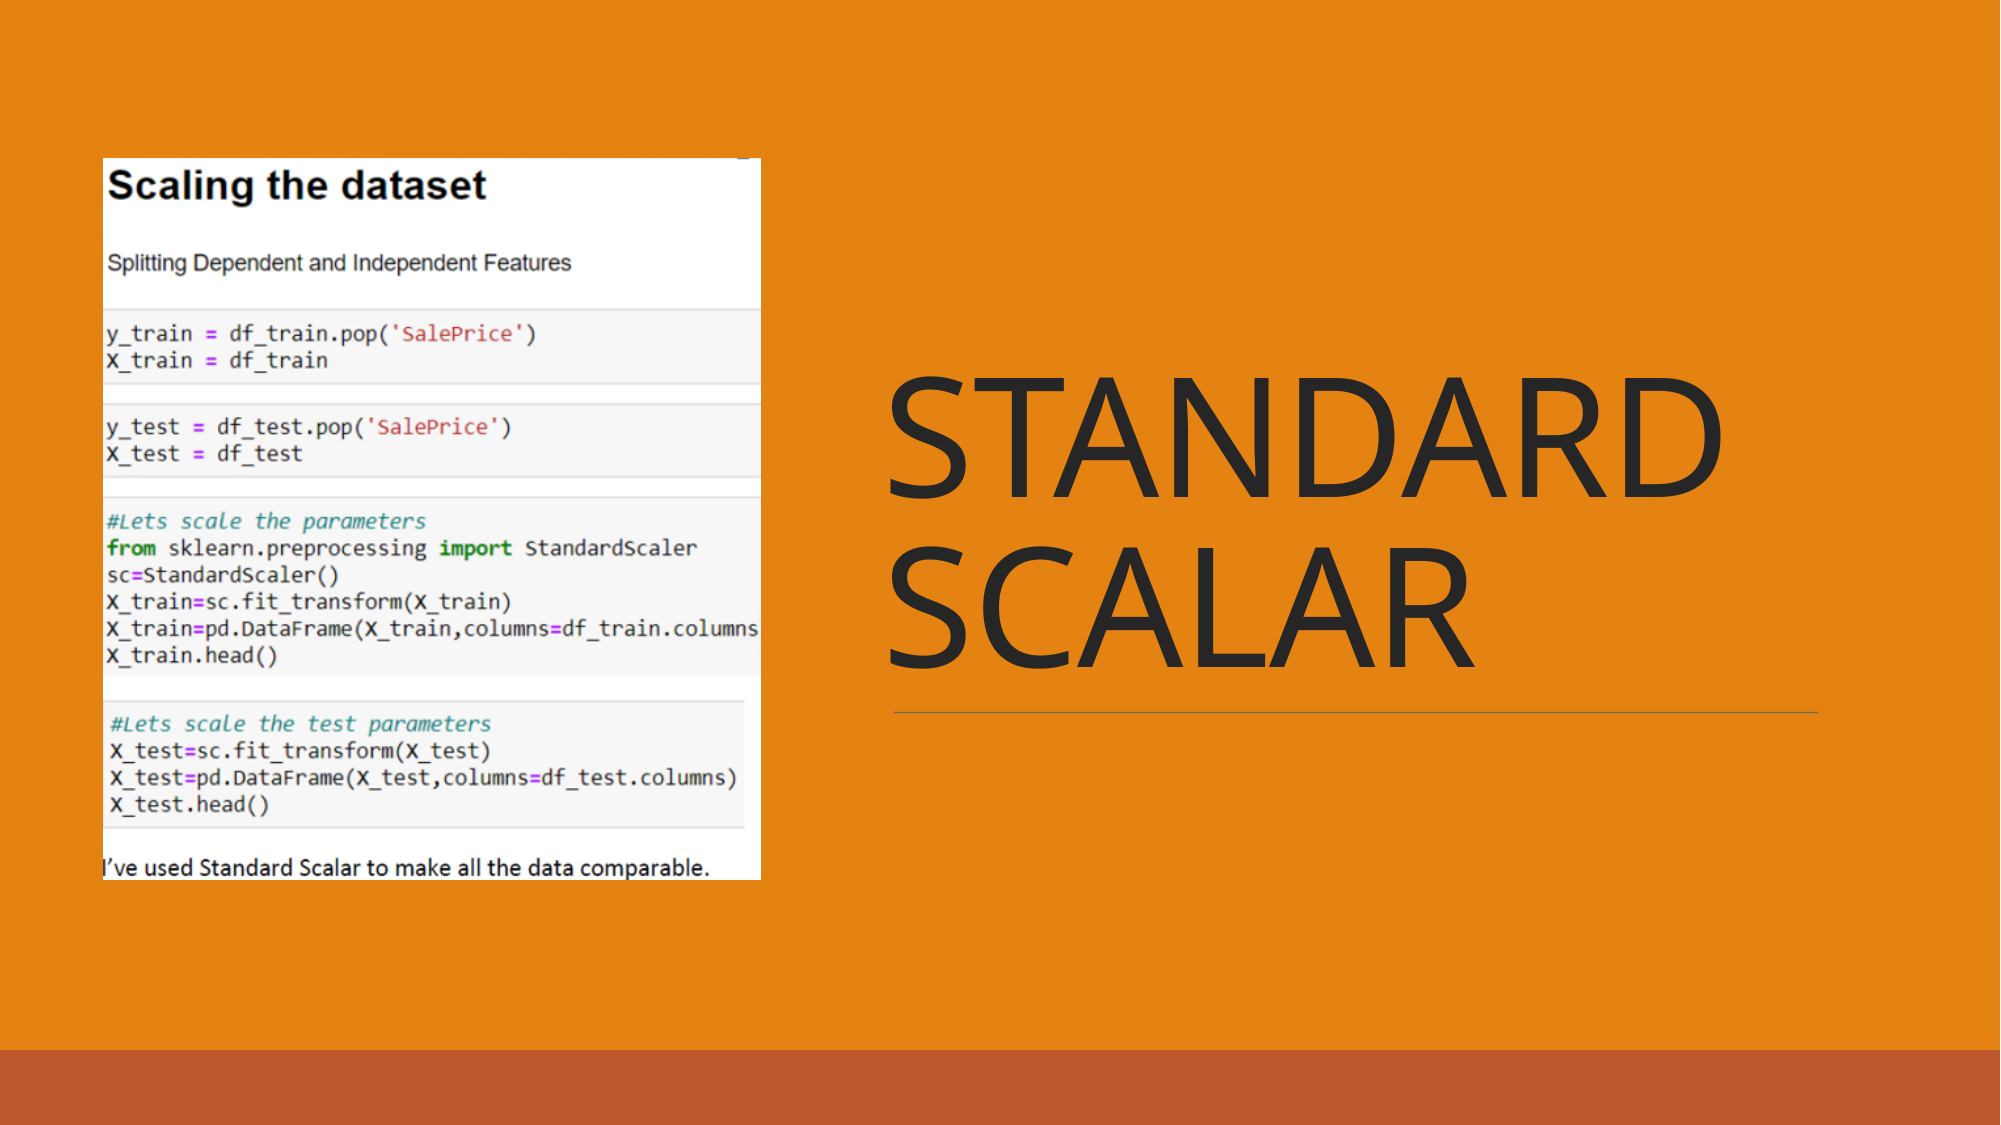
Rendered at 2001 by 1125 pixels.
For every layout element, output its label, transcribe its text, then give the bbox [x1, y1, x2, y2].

text_box [0, 0, 2000, 1125]
title STANDARD SCALAR [867, 104, 1894, 710]
picture [103, 158, 761, 880]
